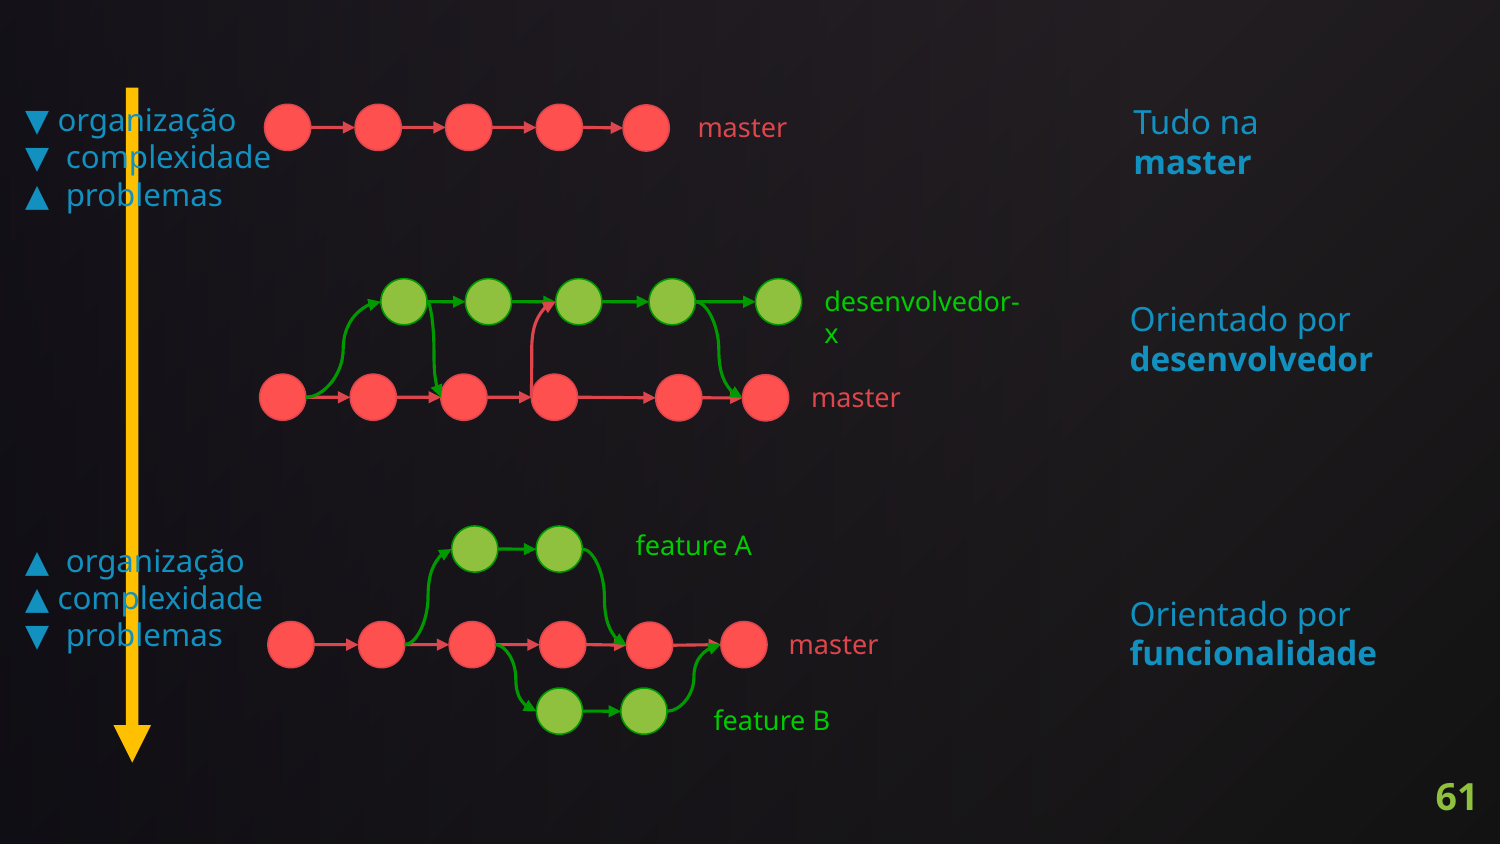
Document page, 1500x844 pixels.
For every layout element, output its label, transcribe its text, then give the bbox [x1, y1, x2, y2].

text_box [539, 621, 586, 668]
text_box [451, 525, 498, 573]
text_box [742, 374, 789, 421]
text_box [555, 278, 602, 325]
text_box master [682, 95, 806, 161]
text_box [355, 104, 402, 151]
text_box [449, 621, 496, 668]
text_box [536, 525, 583, 573]
text_box [620, 688, 667, 735]
text_box [720, 621, 768, 668]
text_box [287, 621, 314, 668]
text_box [259, 374, 306, 421]
text_box [536, 104, 583, 151]
slide_number <number> [1407, 752, 1494, 844]
text_box [380, 278, 427, 325]
text_box [350, 374, 397, 421]
text_box [623, 104, 670, 152]
text_box feature B [698, 688, 850, 753]
text_box [626, 622, 673, 669]
text_box Tudo na master [1118, 86, 1402, 151]
text_box ▼ organização ▼ complexidade ▲ problemas [10, 85, 308, 239]
text_box [655, 374, 702, 421]
text_box ▲ organização ▲ complexidade ▼ problemas [10, 525, 287, 669]
text_box [358, 621, 405, 668]
text_box master [796, 365, 924, 431]
text_box [649, 278, 696, 325]
text_box [755, 278, 802, 325]
text_box [440, 374, 487, 421]
text_box desenvolvedor-x [809, 269, 1045, 334]
text_box master [773, 612, 902, 678]
text_box [536, 688, 583, 735]
text_box [531, 374, 578, 421]
text_box Orientado por funcionalidade [1114, 577, 1412, 693]
text_box [465, 278, 512, 325]
text_box feature A [620, 513, 767, 578]
text_box [445, 104, 492, 151]
text_box Orientado por desenvolvedor [1114, 283, 1412, 398]
